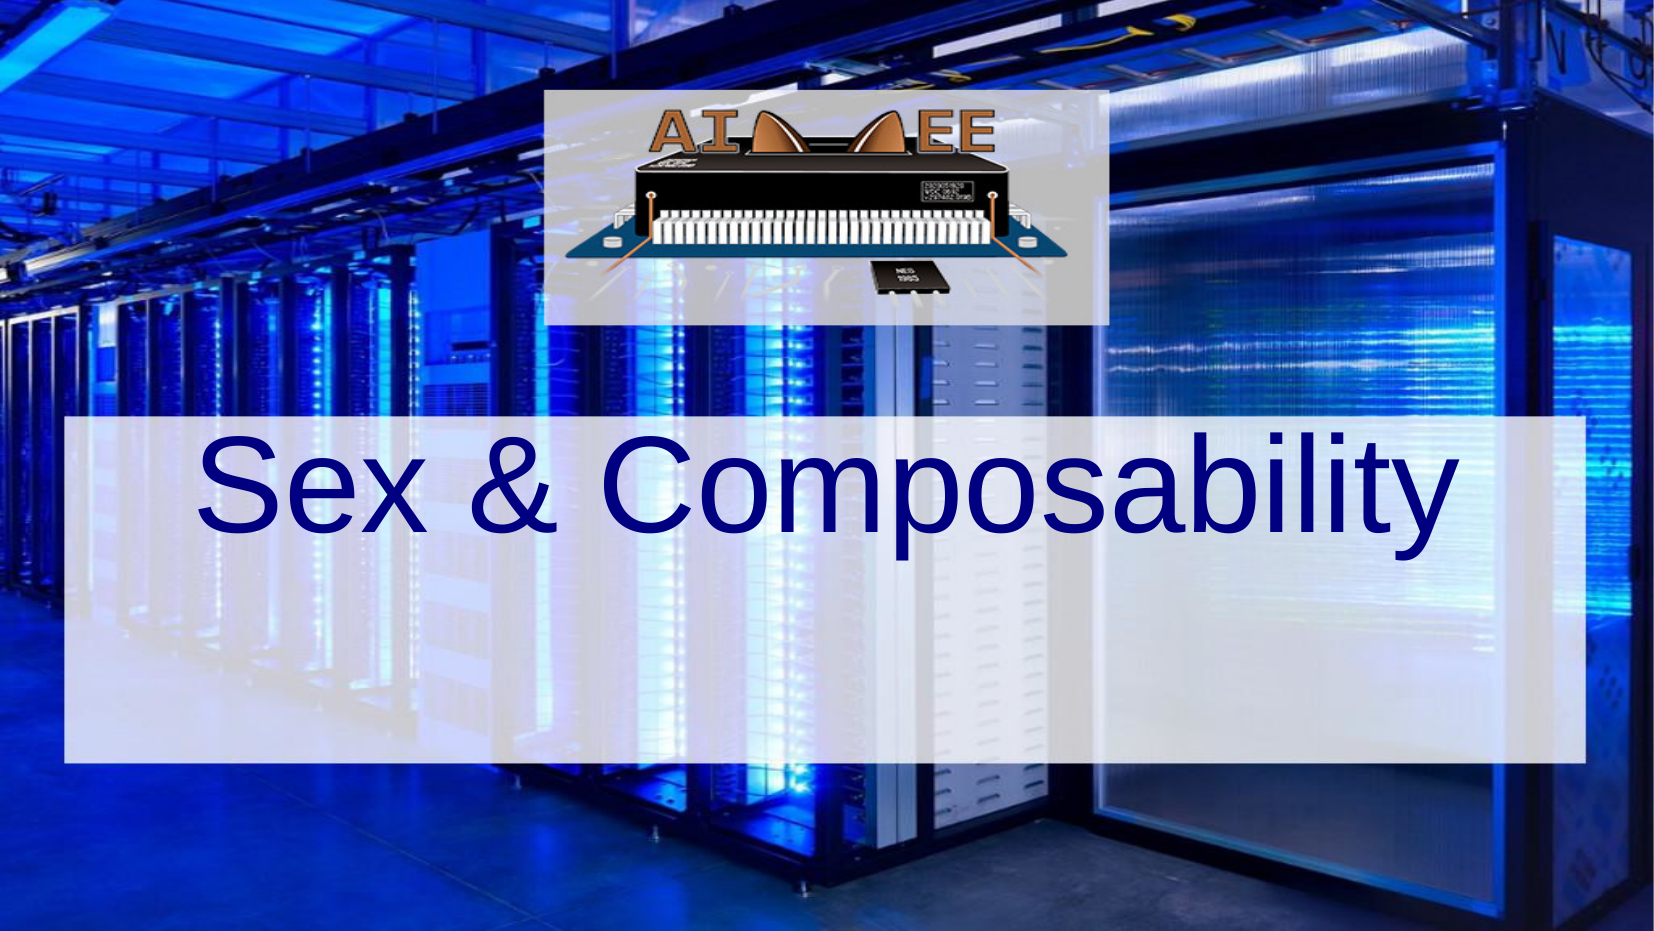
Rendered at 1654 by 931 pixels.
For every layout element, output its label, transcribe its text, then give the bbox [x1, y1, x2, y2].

picture [0, 0, 1654, 931]
title Sex & Composability [82, 429, 1571, 541]
